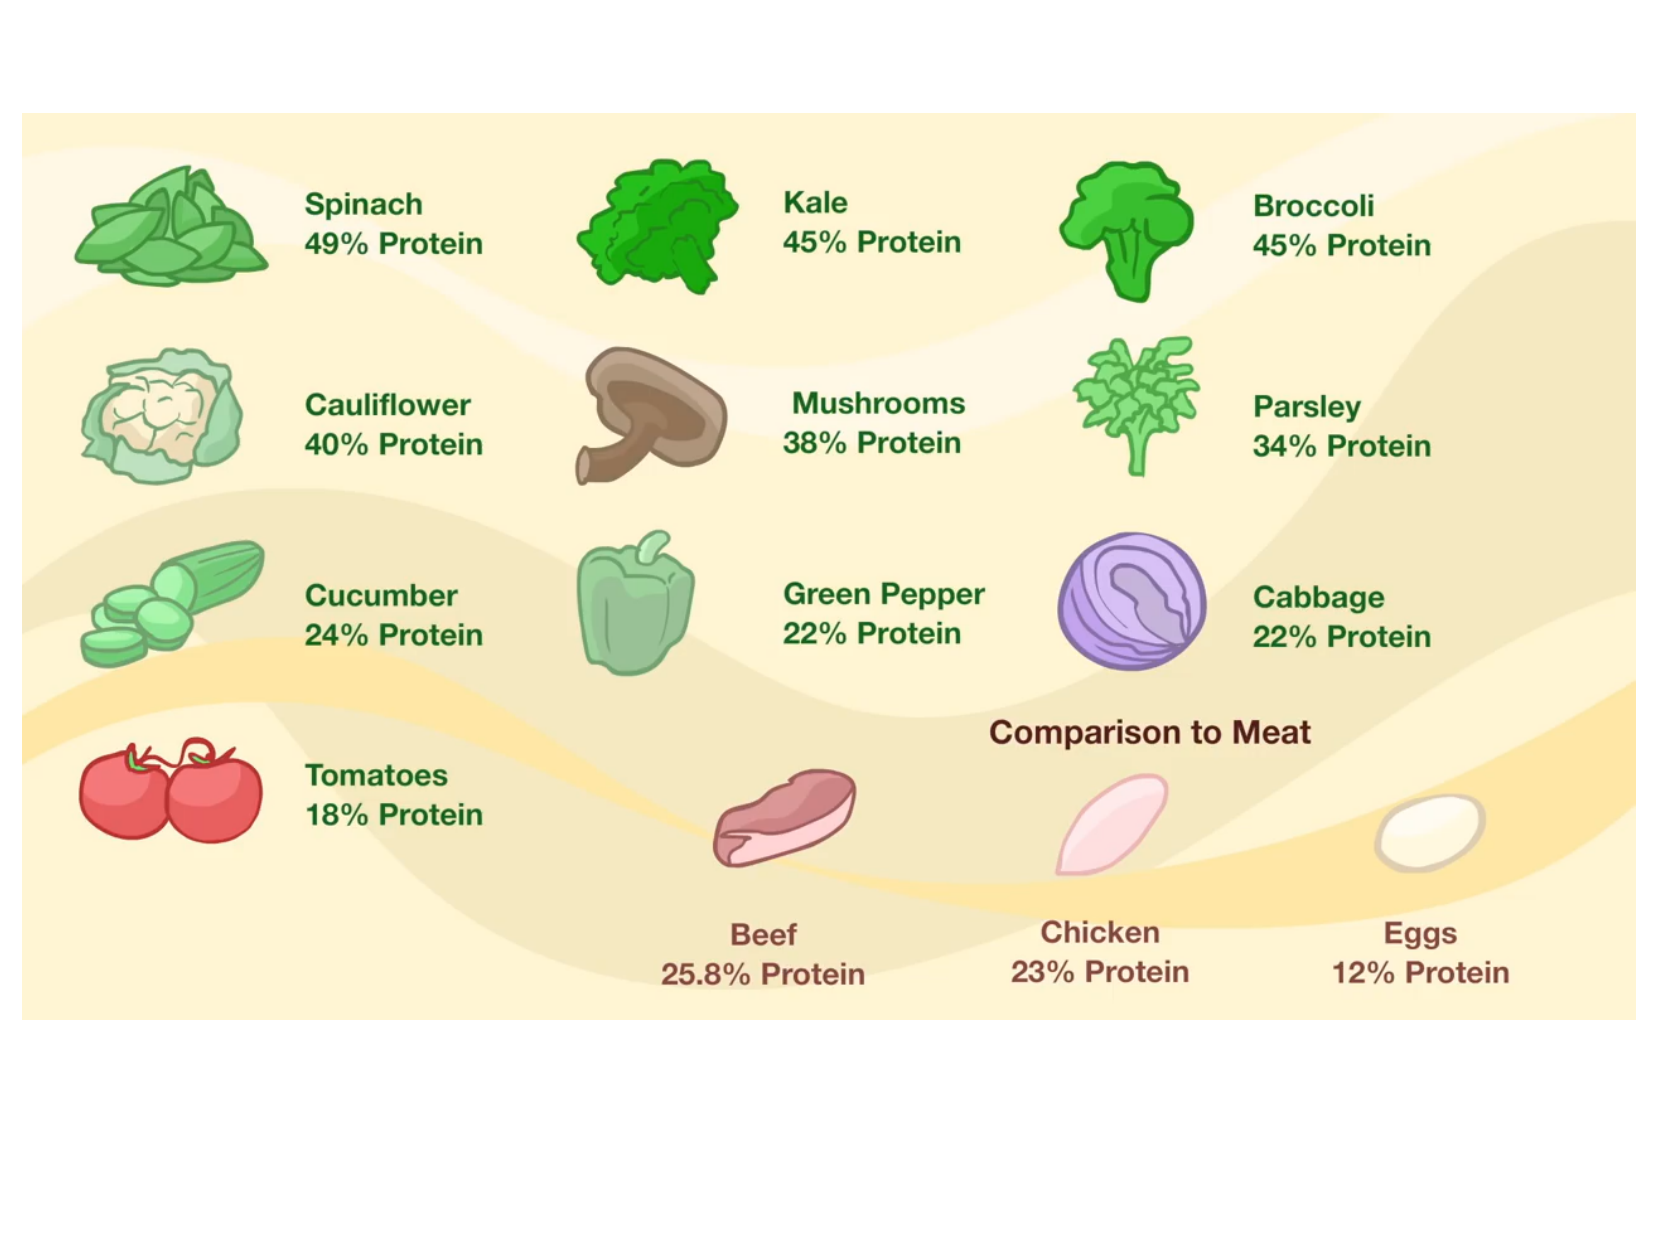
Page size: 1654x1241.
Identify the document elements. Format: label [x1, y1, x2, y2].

picture [22, 113, 1636, 1021]
